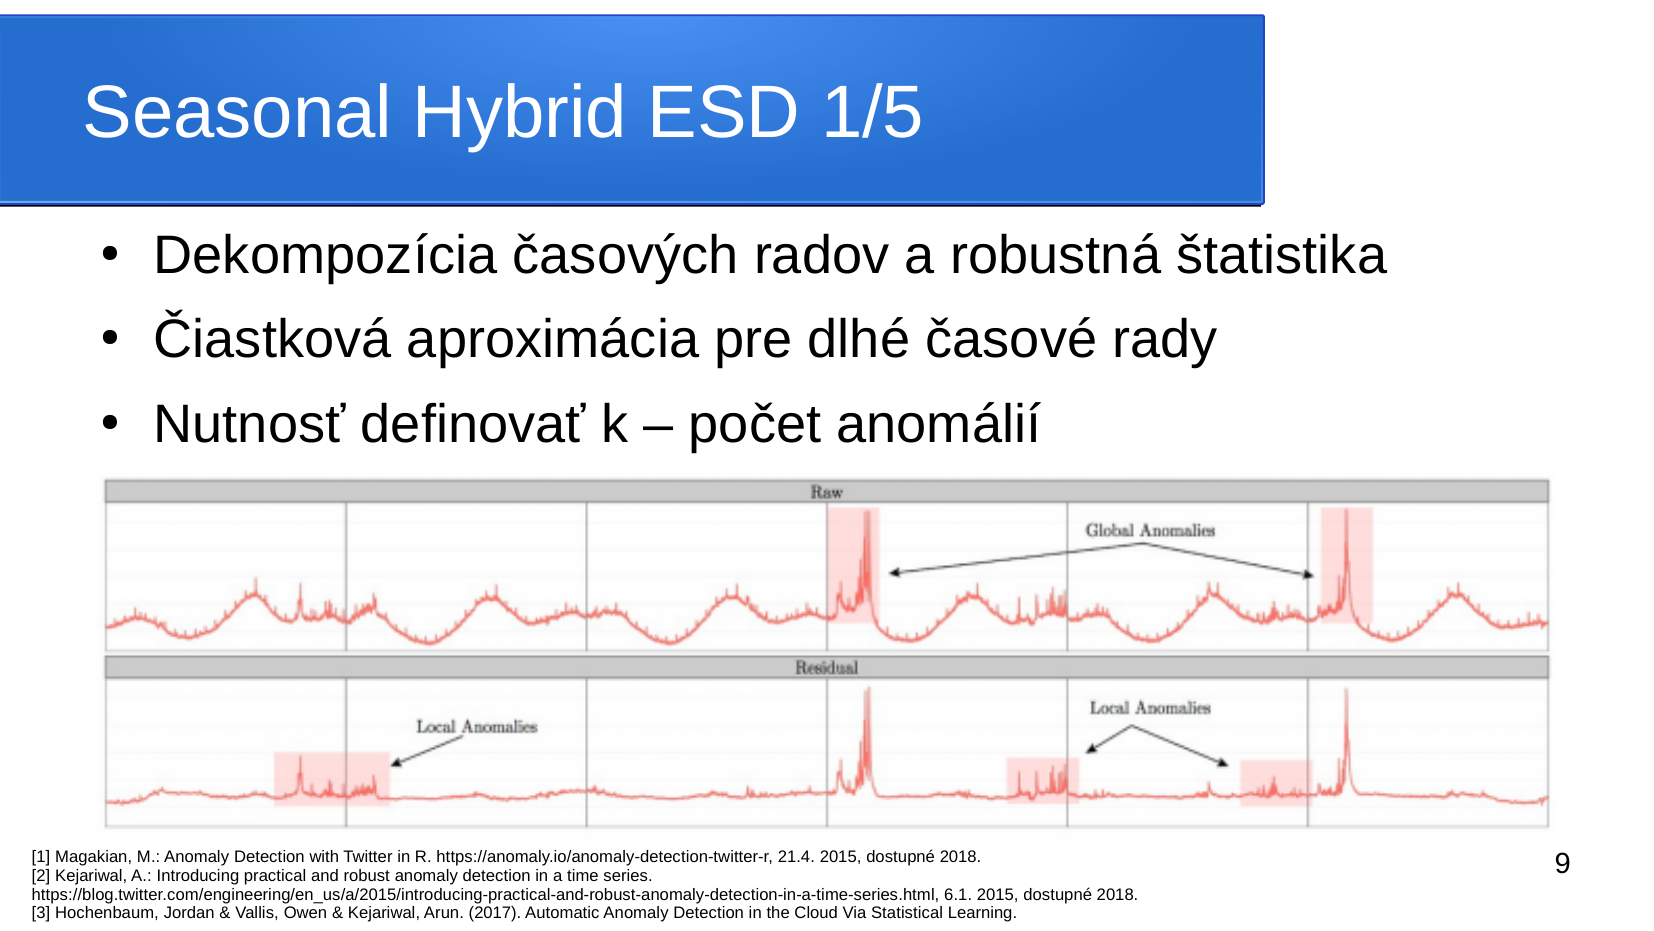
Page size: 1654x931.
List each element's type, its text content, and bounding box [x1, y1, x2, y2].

picture [95, 470, 1558, 841]
text_box [1] Magakian, M.: Anomaly Detection with Twitter in R. https://anomaly.io/anomaly-detection-twitter-r, 21.4. 2015, dostupné 2018. [2] Kejariwal, A.: Introducing practical and robust anomaly detection in a time series. https://blog.twitter.com/engineering/en_us/a/2015/introducing-practical-and-robust-anomaly-detection-in-a-time-series.html, 6.1. 2015, dostupné 2018. [3] Hochenbaum, Jordan & Vallis, Owen & Kejariwal, Arun. (2017). Automatic Anomaly Detection in the Cloud Via Statistical Learning. [16, 840, 1156, 930]
list Dekompozícia časových radov a robustná štatistika Čiastková aproximácia pre dlhé časové rady Nutnosť definovať k – počet anomálií [82, 224, 1571, 764]
title Seasonal Hybrid ESD 1/5 [82, 35, 1235, 189]
